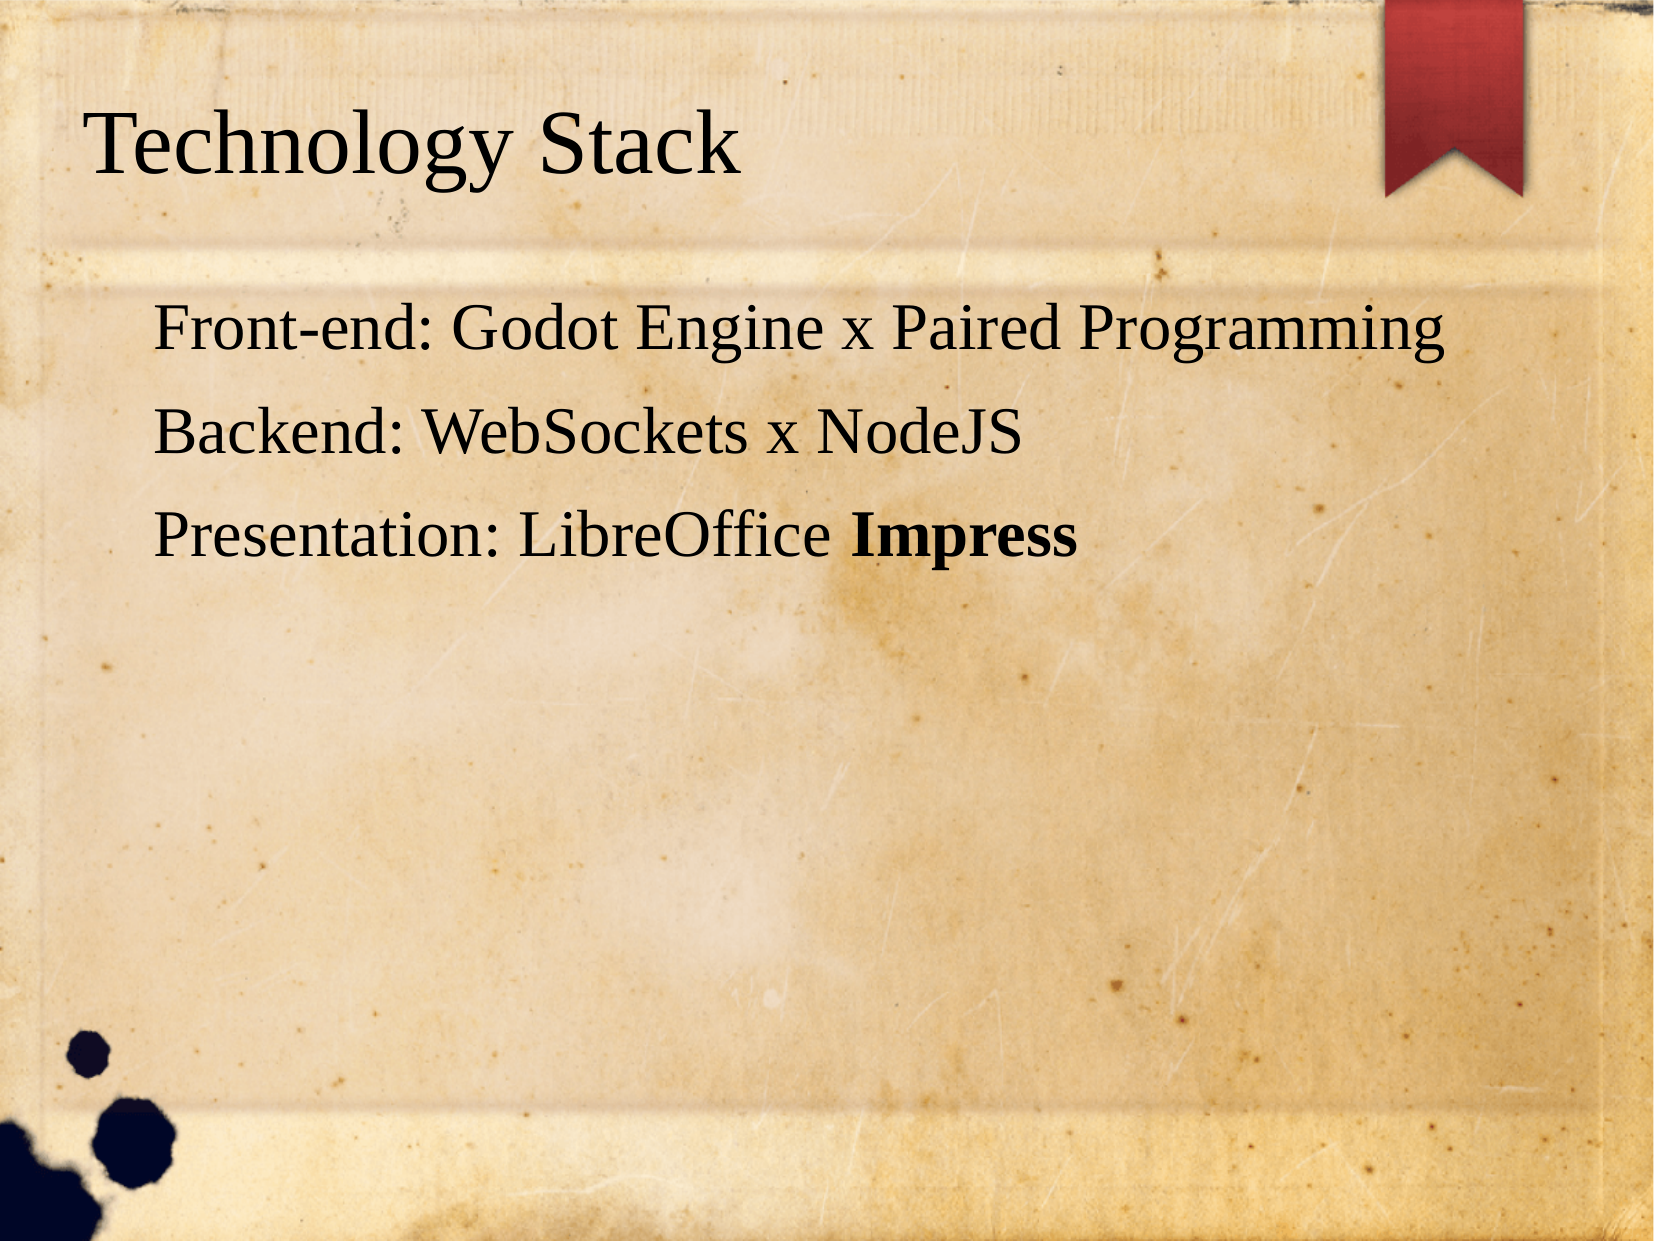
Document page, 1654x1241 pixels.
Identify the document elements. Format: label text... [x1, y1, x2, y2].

picture [0, 0, 1654, 1241]
list Front-end: Godot Engine x Paired Programming Backend: WebSockets x NodeJS Presentation: LibreOffice Impress [82, 290, 1538, 1010]
title Technology Stack [82, 49, 1347, 237]
